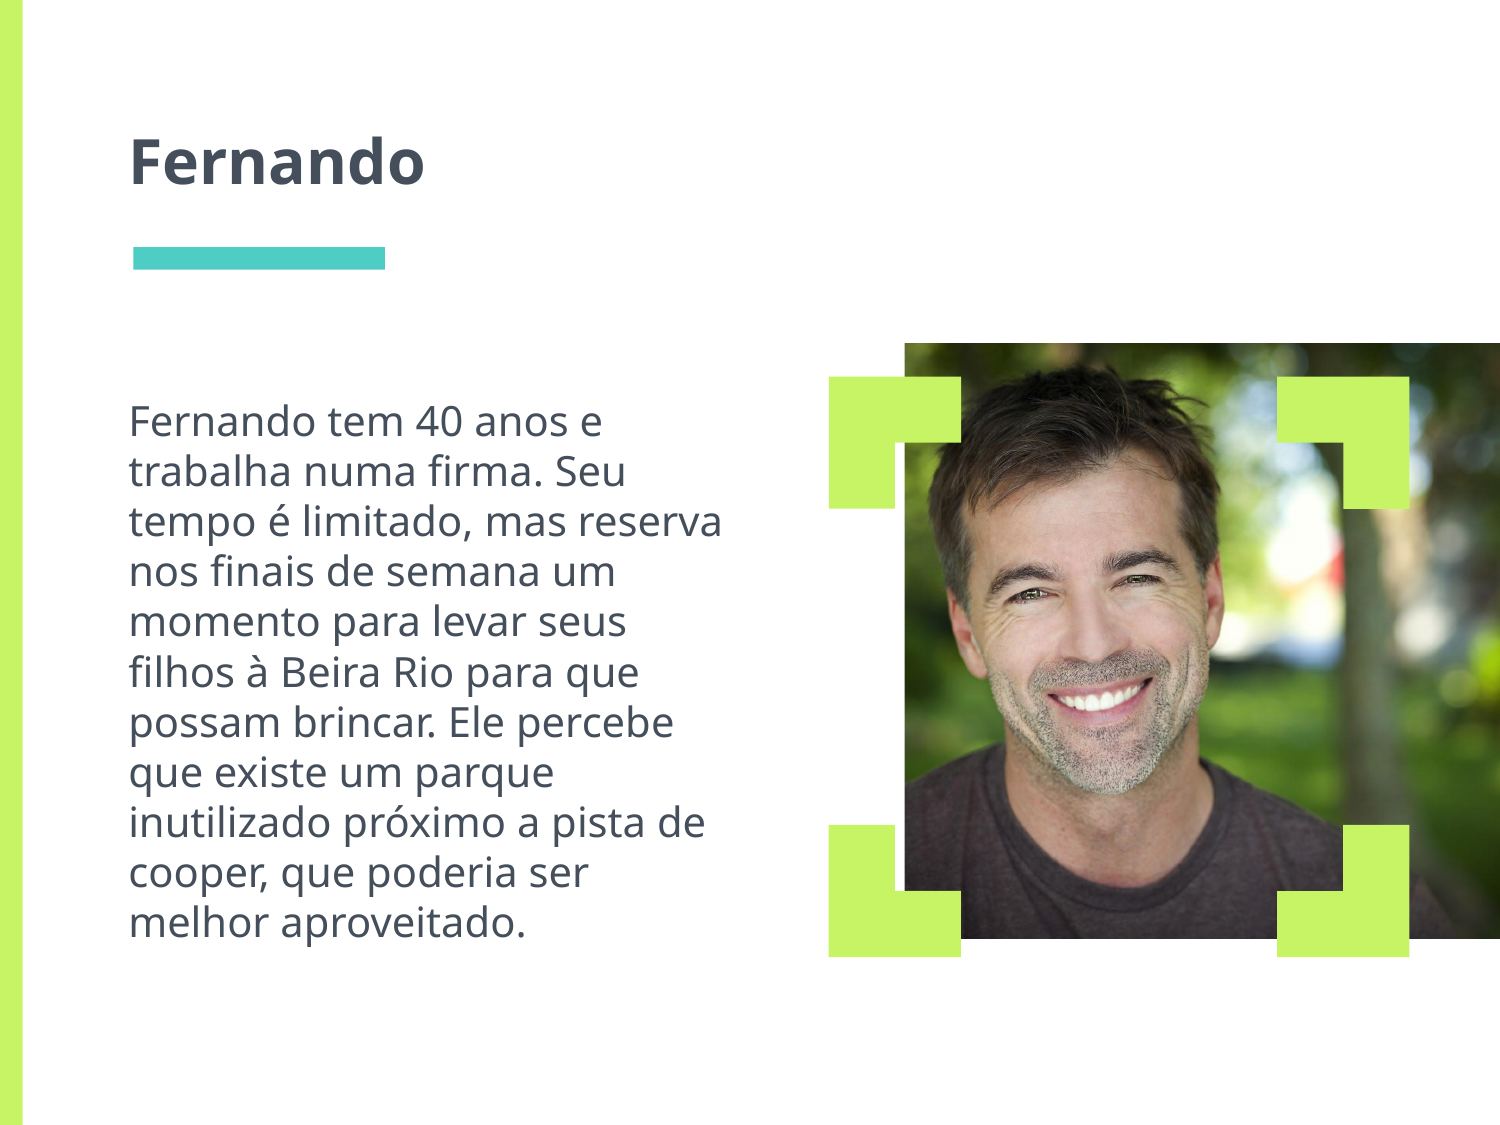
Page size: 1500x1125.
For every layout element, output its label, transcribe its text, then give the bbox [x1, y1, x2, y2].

text_box [1277, 376, 1410, 509]
title Fernando [113, 0, 1387, 212]
text_box [1277, 824, 1410, 958]
picture [904, 343, 1500, 939]
text_box [828, 376, 962, 509]
list Fernando tem 40 anos e trabalha numa firma. Seu tempo é limitado, mas reserva nos finais de semana um momento para levar seus filhos à Beira Rio para que possam brincar. Ele percebe que existe um parque inutilizado próximo a pista de cooper, que poderia ser melhor aproveitado. [113, 328, 746, 961]
text_box [828, 824, 961, 958]
